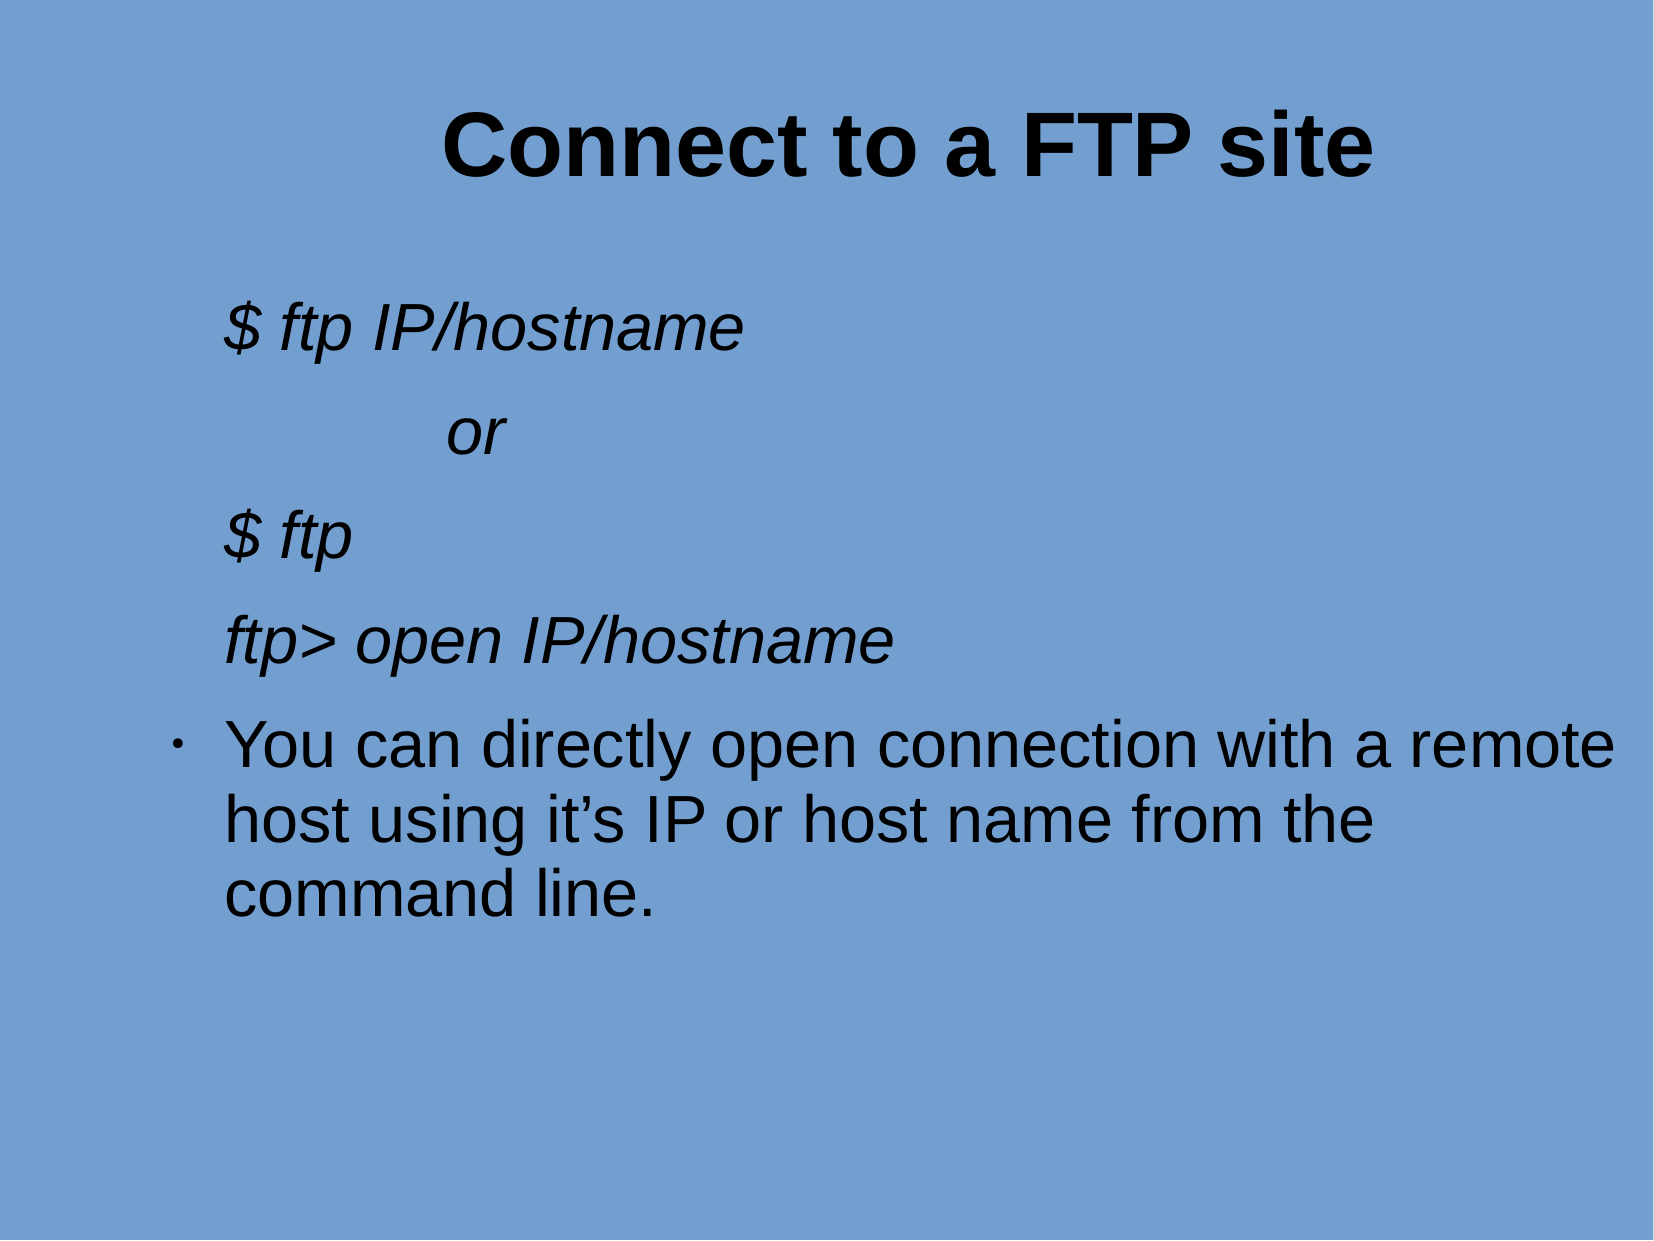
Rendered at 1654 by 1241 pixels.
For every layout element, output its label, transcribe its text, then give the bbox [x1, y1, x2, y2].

list $ ftp IP/hostname or $ ftp ftp> open IP/hostname You can directly open connection with a remote host using it’s IP or host name from the command line. [153, 290, 1642, 1010]
title Connect to a FTP site [165, 40, 1654, 249]
